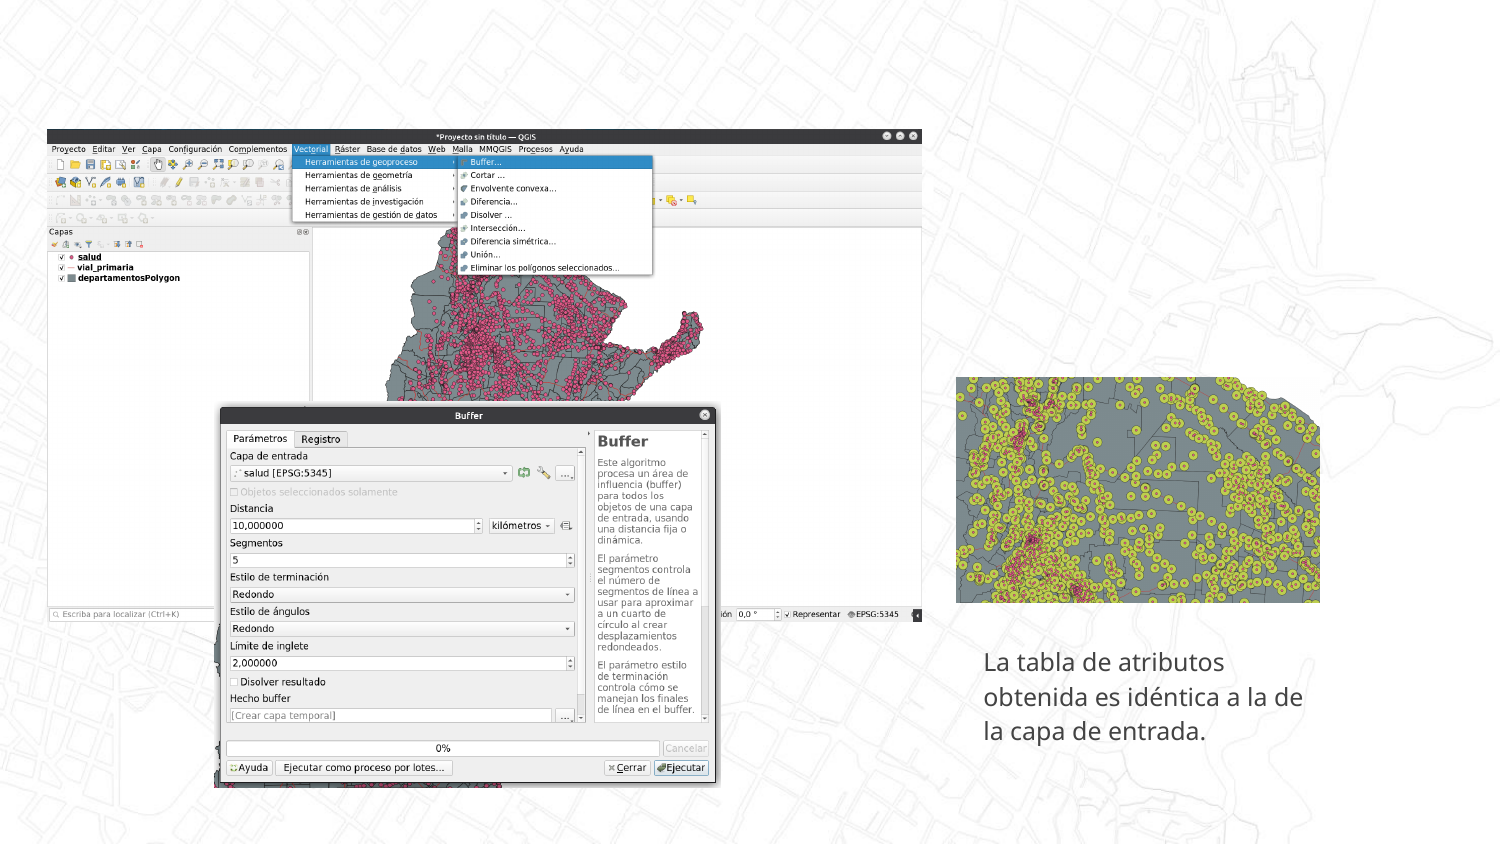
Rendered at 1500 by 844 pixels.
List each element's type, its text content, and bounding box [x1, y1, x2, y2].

text_box La tabla de atributos obtenida es idéntica a la de la capa de entrada. [968, 637, 1335, 780]
picture [0, 0, 1500, 844]
